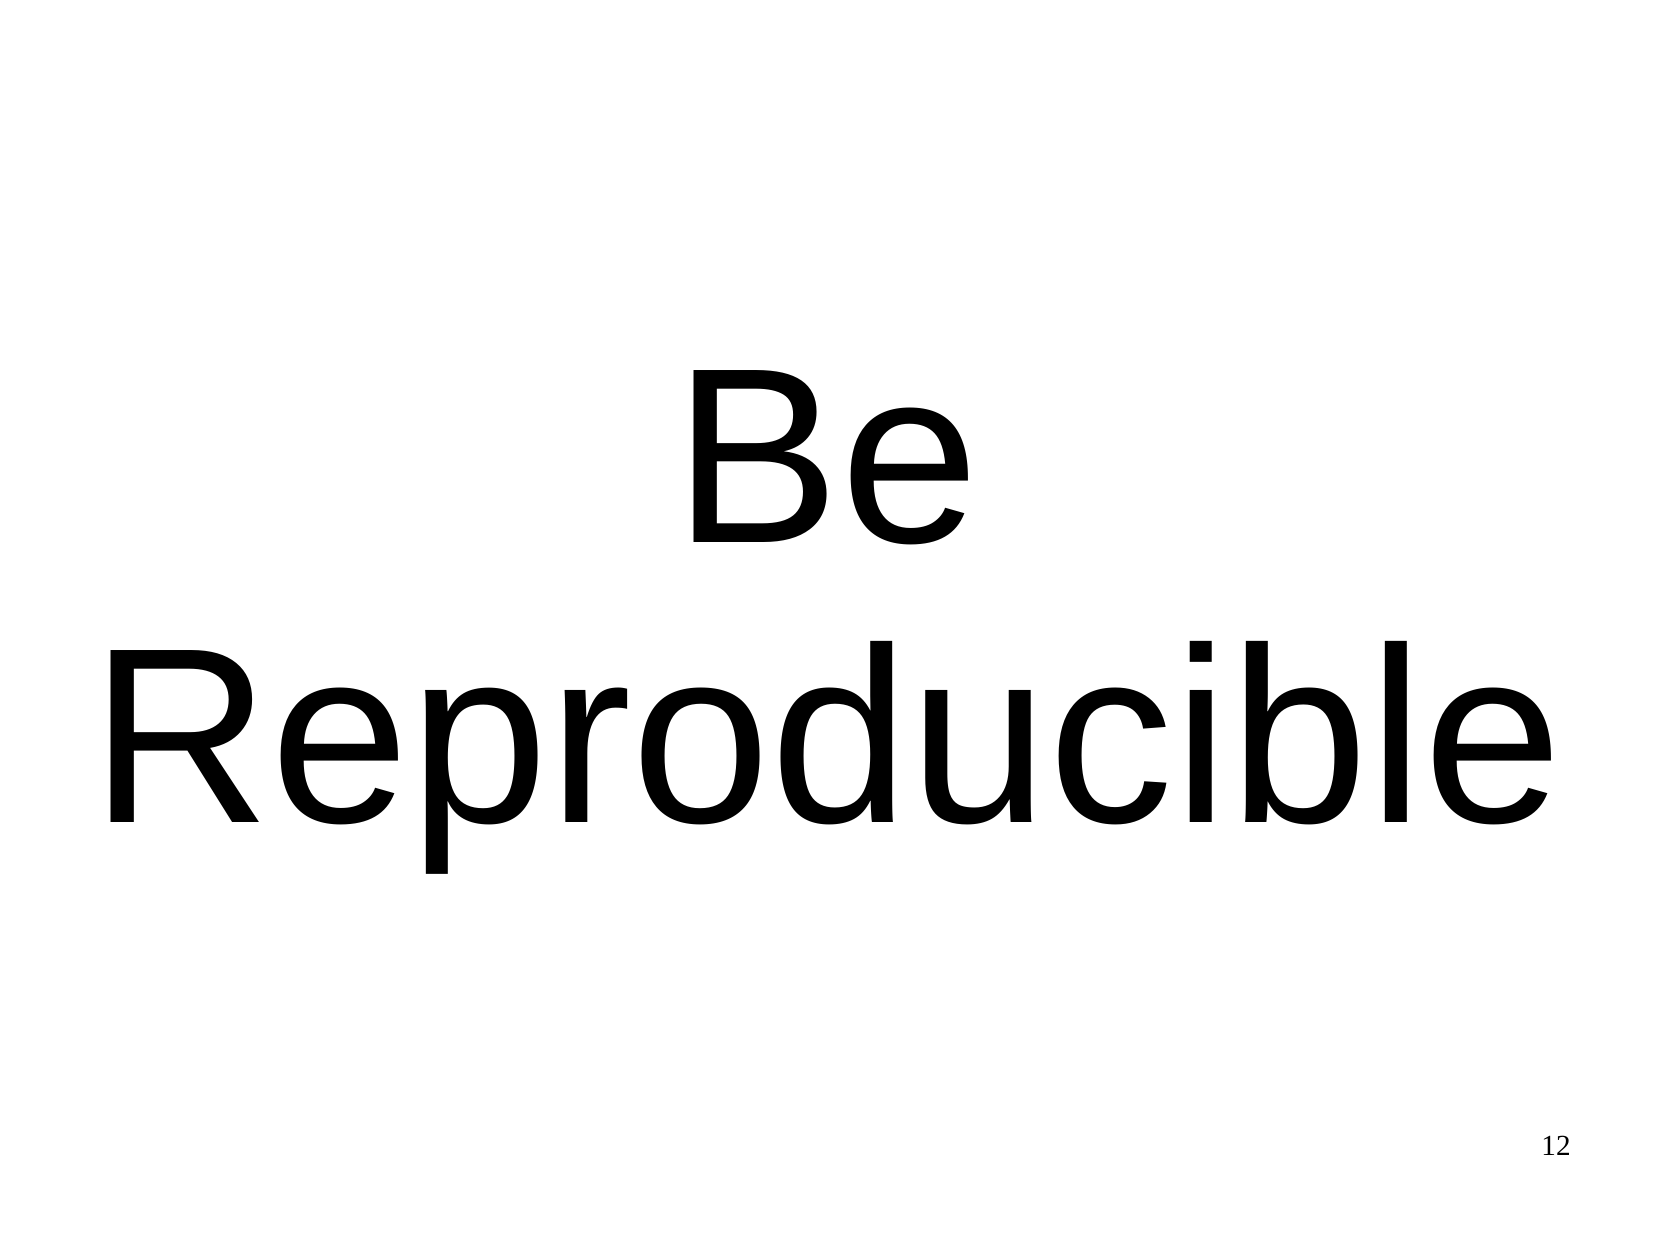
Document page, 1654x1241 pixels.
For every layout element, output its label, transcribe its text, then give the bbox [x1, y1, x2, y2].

title Be Reproducible [82, 316, 1571, 876]
